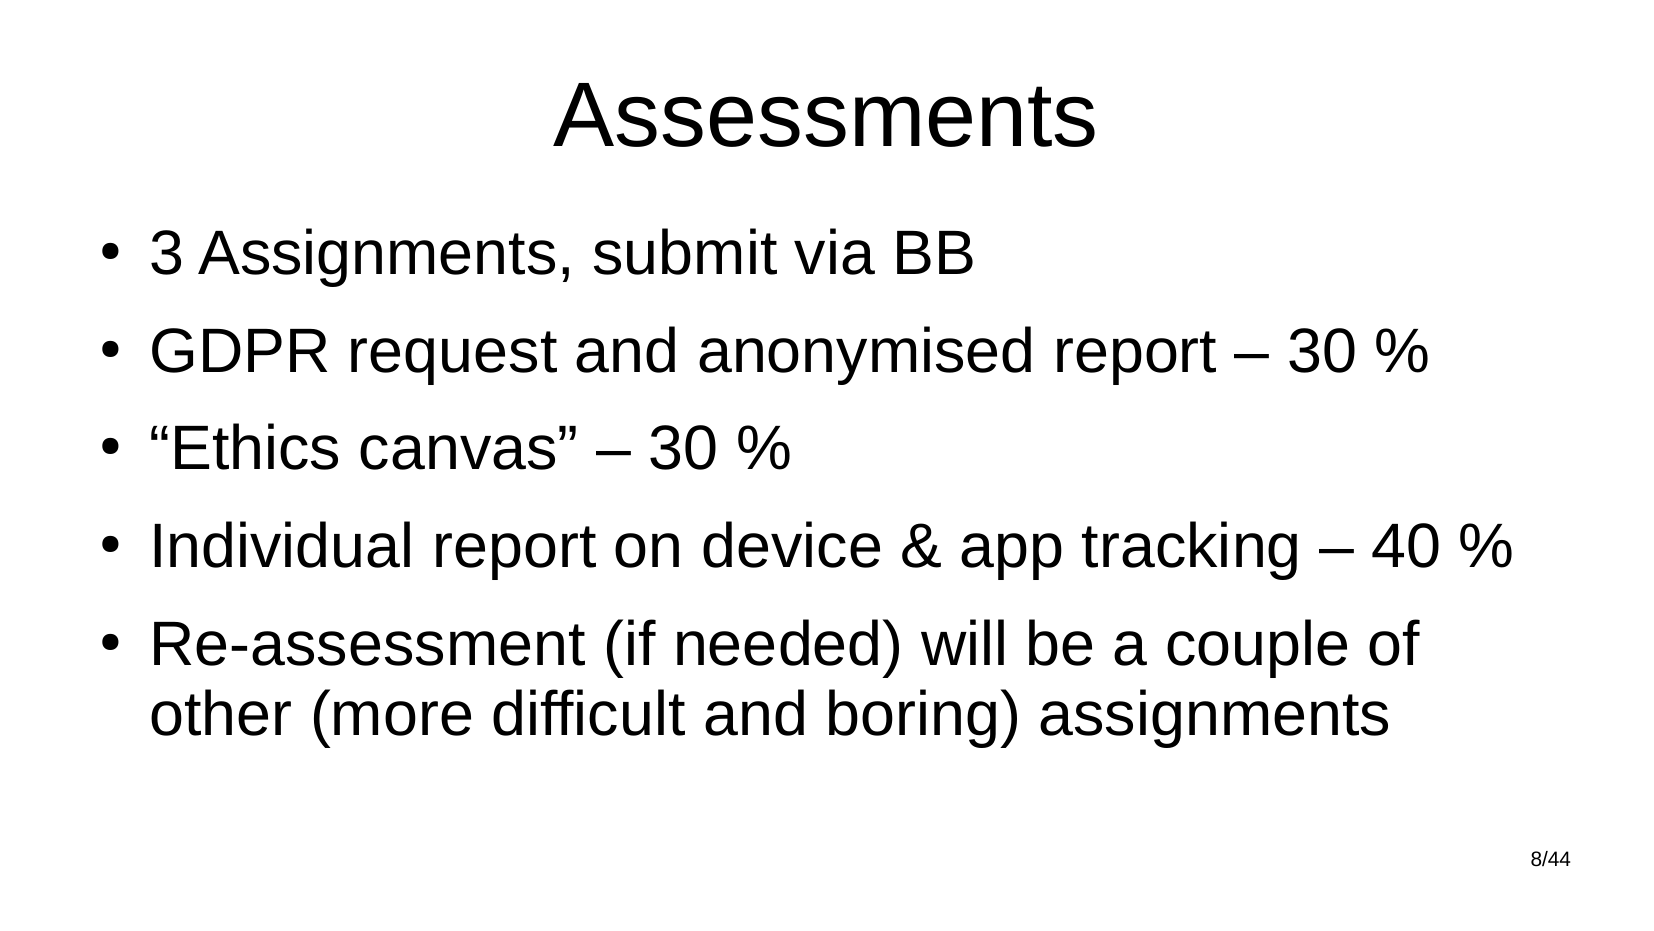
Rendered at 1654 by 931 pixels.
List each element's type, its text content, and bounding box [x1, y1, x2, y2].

title Assessments [82, 37, 1571, 193]
list 3 Assignments, submit via BB GDPR request and anonymised report – 30 % “Ethics canvas” – 30 % Individual report on device & app tracking – 40 % Re-assessment (if needed) will be a couple of other (more difficult and boring) assignments [82, 217, 1571, 758]
